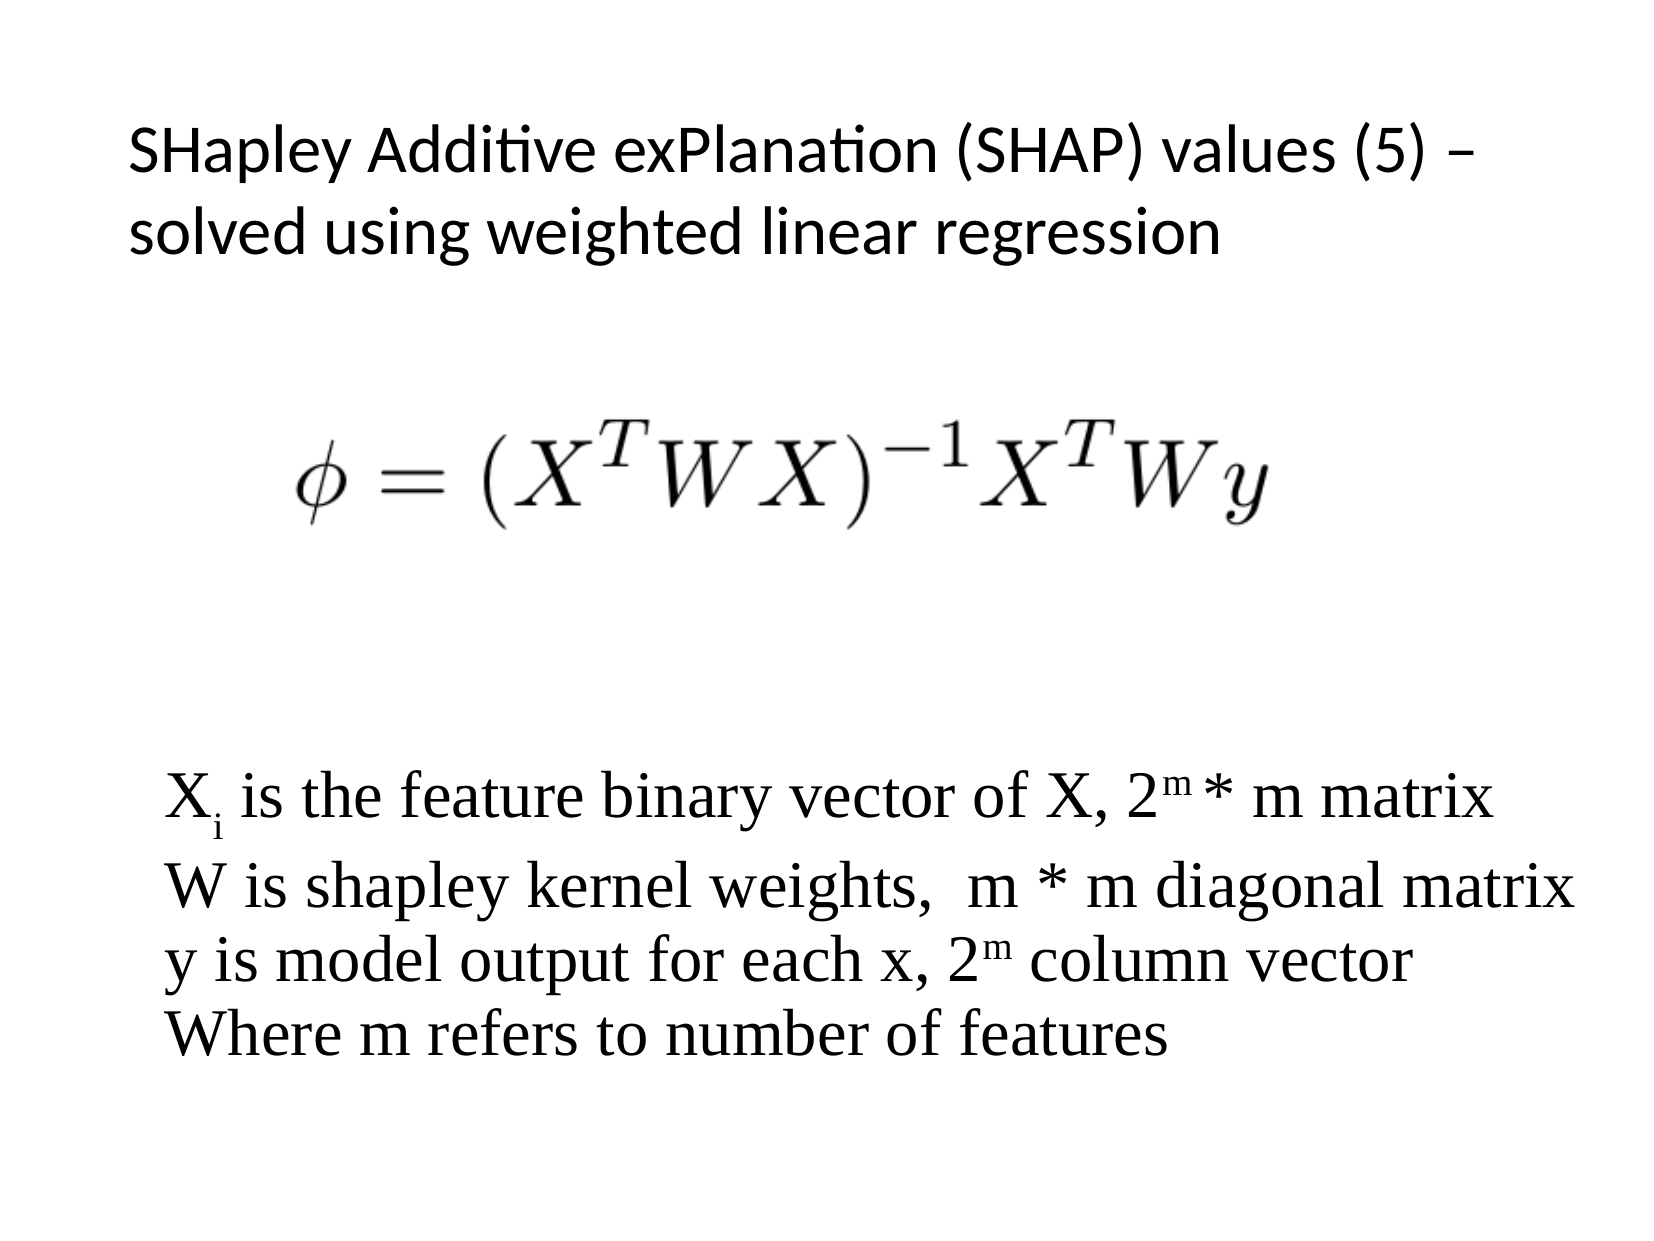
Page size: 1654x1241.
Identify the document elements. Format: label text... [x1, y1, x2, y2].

picture [146, 358, 1347, 554]
text_box Xi is the feature binary vector of X, 2m * m matrix W is shapley kernel weights, m * m diagonal matrix y is model output for each x, 2m column vector Where m refers to number of features [150, 750, 1606, 1078]
title SHapley Additive exPlanation (SHAP) values (5) – solved using weighted linear regression [113, 66, 1540, 306]
